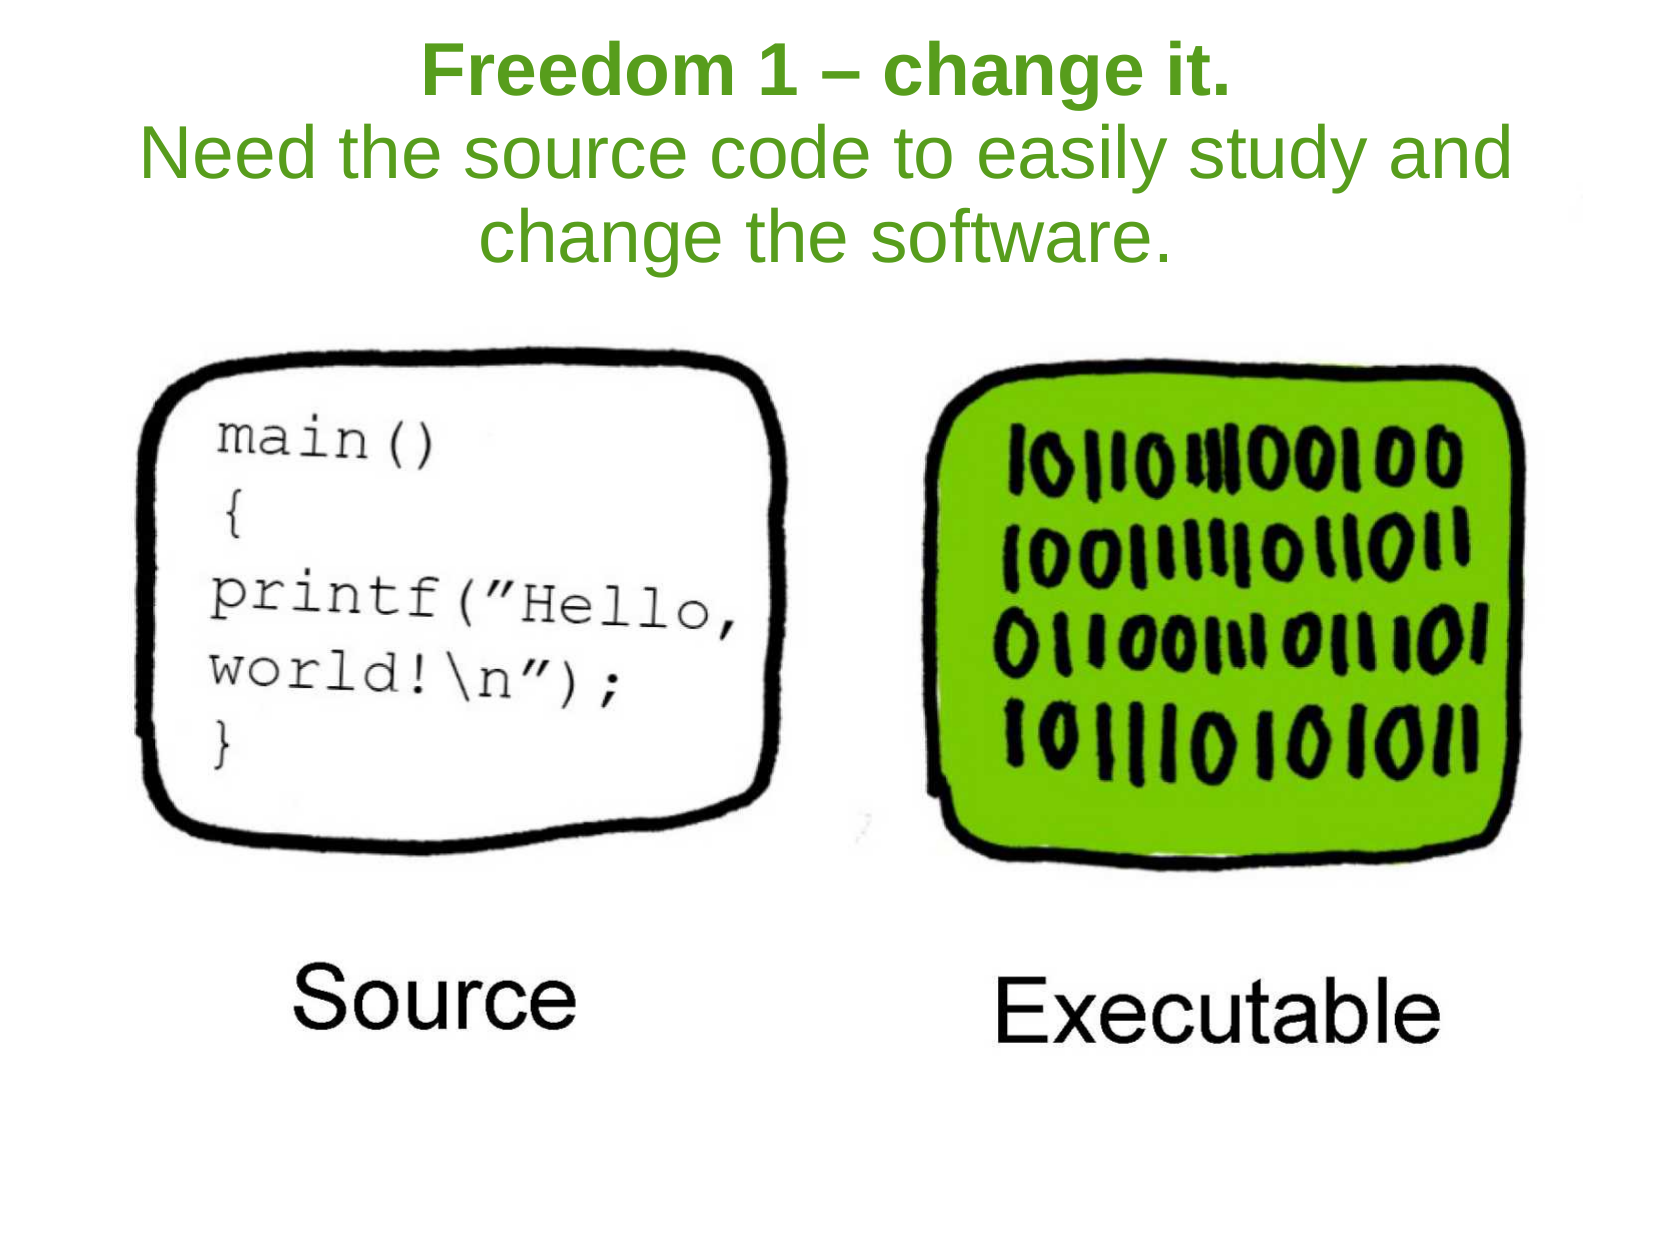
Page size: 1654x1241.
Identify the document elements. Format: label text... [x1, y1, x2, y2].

picture [71, 54, 1583, 1187]
title Freedom 1 – change it. Need the source code to easily study and change the software. [82, 0, 1571, 321]
